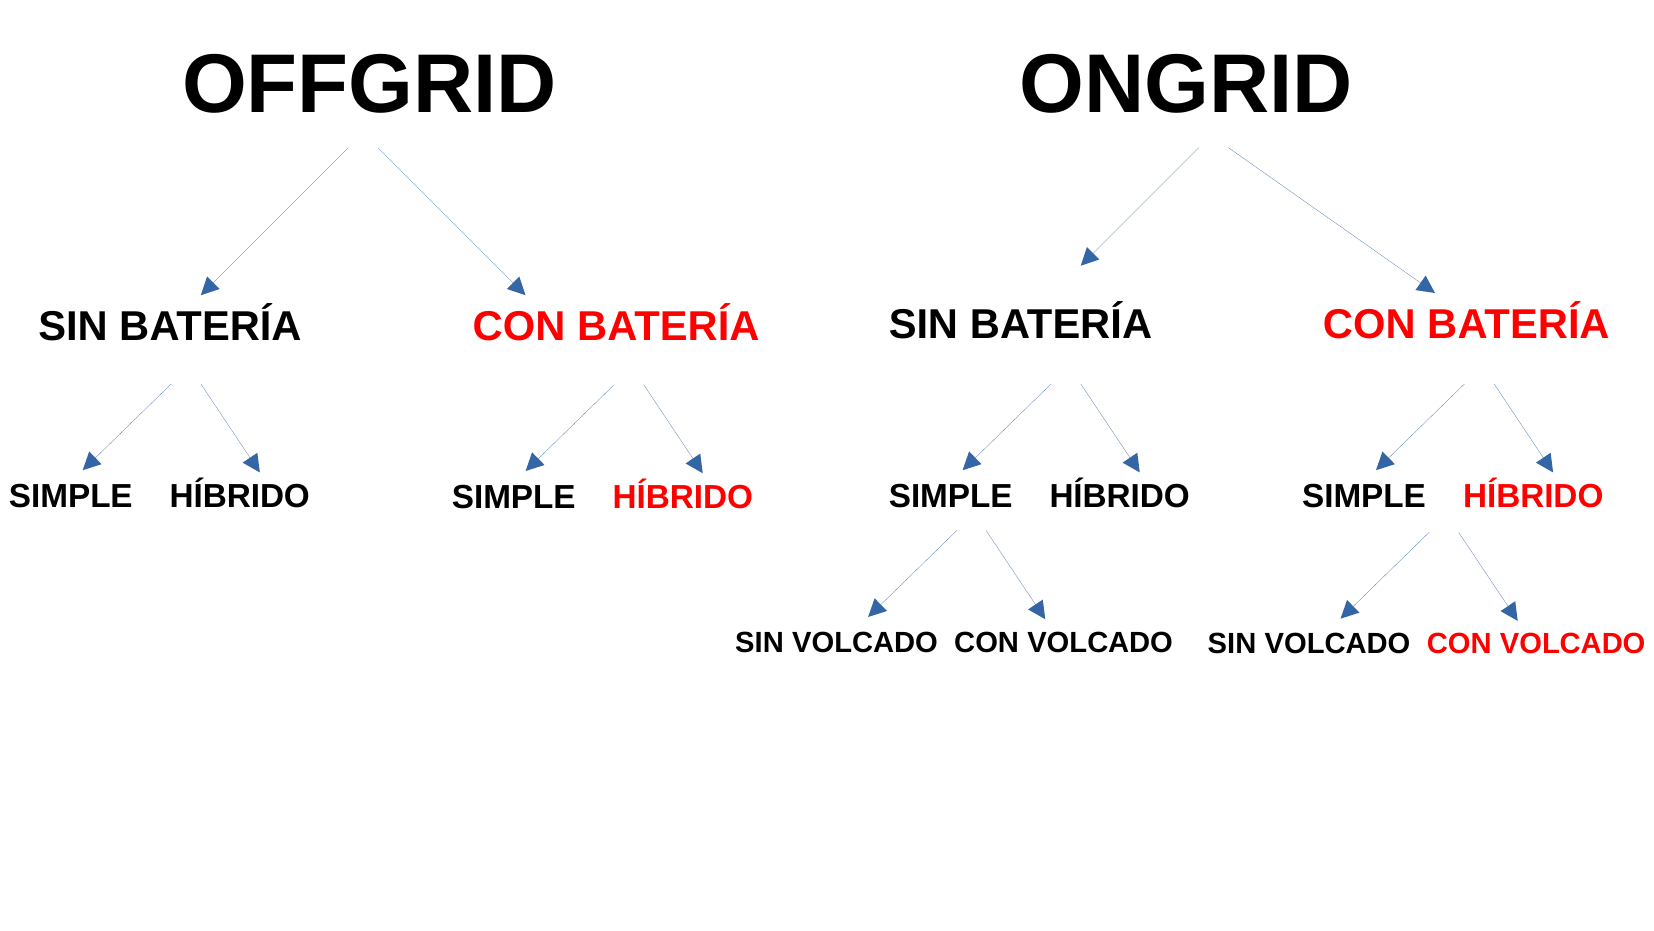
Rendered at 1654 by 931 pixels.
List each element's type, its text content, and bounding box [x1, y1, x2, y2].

text_box SIMPLE HÍBRIDO [0, 470, 349, 531]
text_box SIMPLE HÍBRIDO [874, 470, 1229, 531]
text_box SIN BATERÍA CON BATERÍA [23, 295, 792, 357]
text_box SIMPLE HÍBRIDO [1287, 470, 1642, 531]
text_box SIN BATERÍA CON BATERÍA [874, 293, 1642, 355]
text_box SIN VOLCADO CON VOLCADO [1192, 620, 1654, 681]
text_box SIMPLE HÍBRIDO [437, 471, 792, 532]
text_box SIN VOLCADO CON VOLCADO [720, 618, 1211, 679]
text_box OFFGRID ONGRID [29, 29, 1625, 324]
